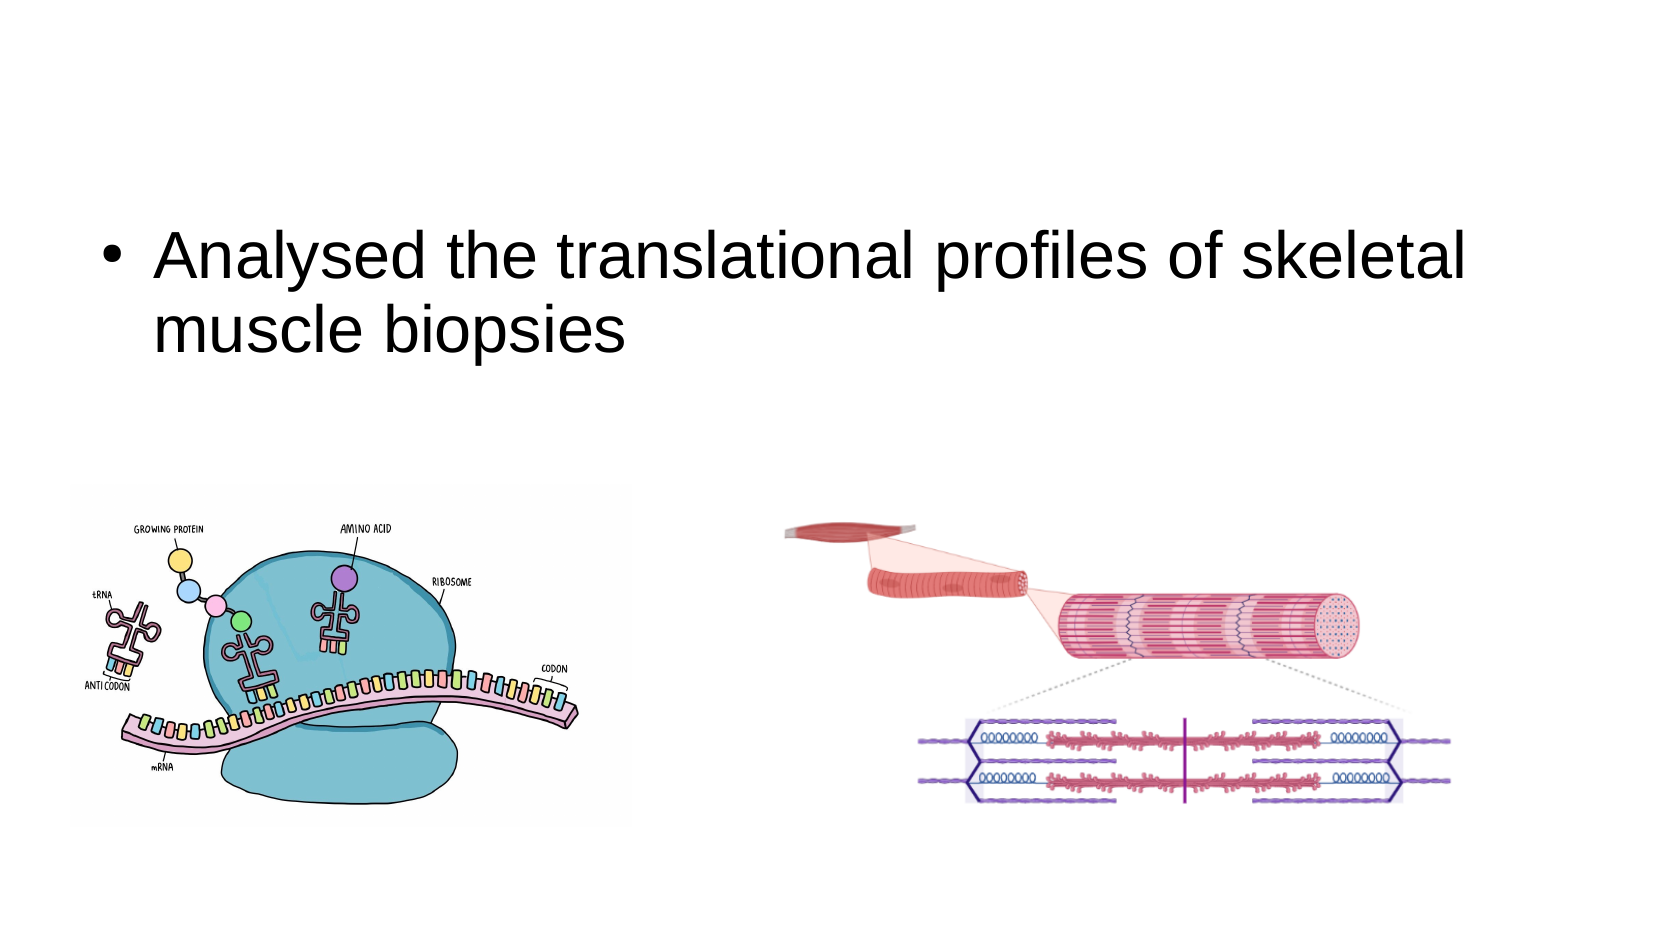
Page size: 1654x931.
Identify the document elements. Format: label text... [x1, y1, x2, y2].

picture [755, 484, 1499, 851]
picture [70, 484, 632, 827]
list Analysed the translational profiles of skeletal muscle biopsies [82, 217, 1571, 758]
